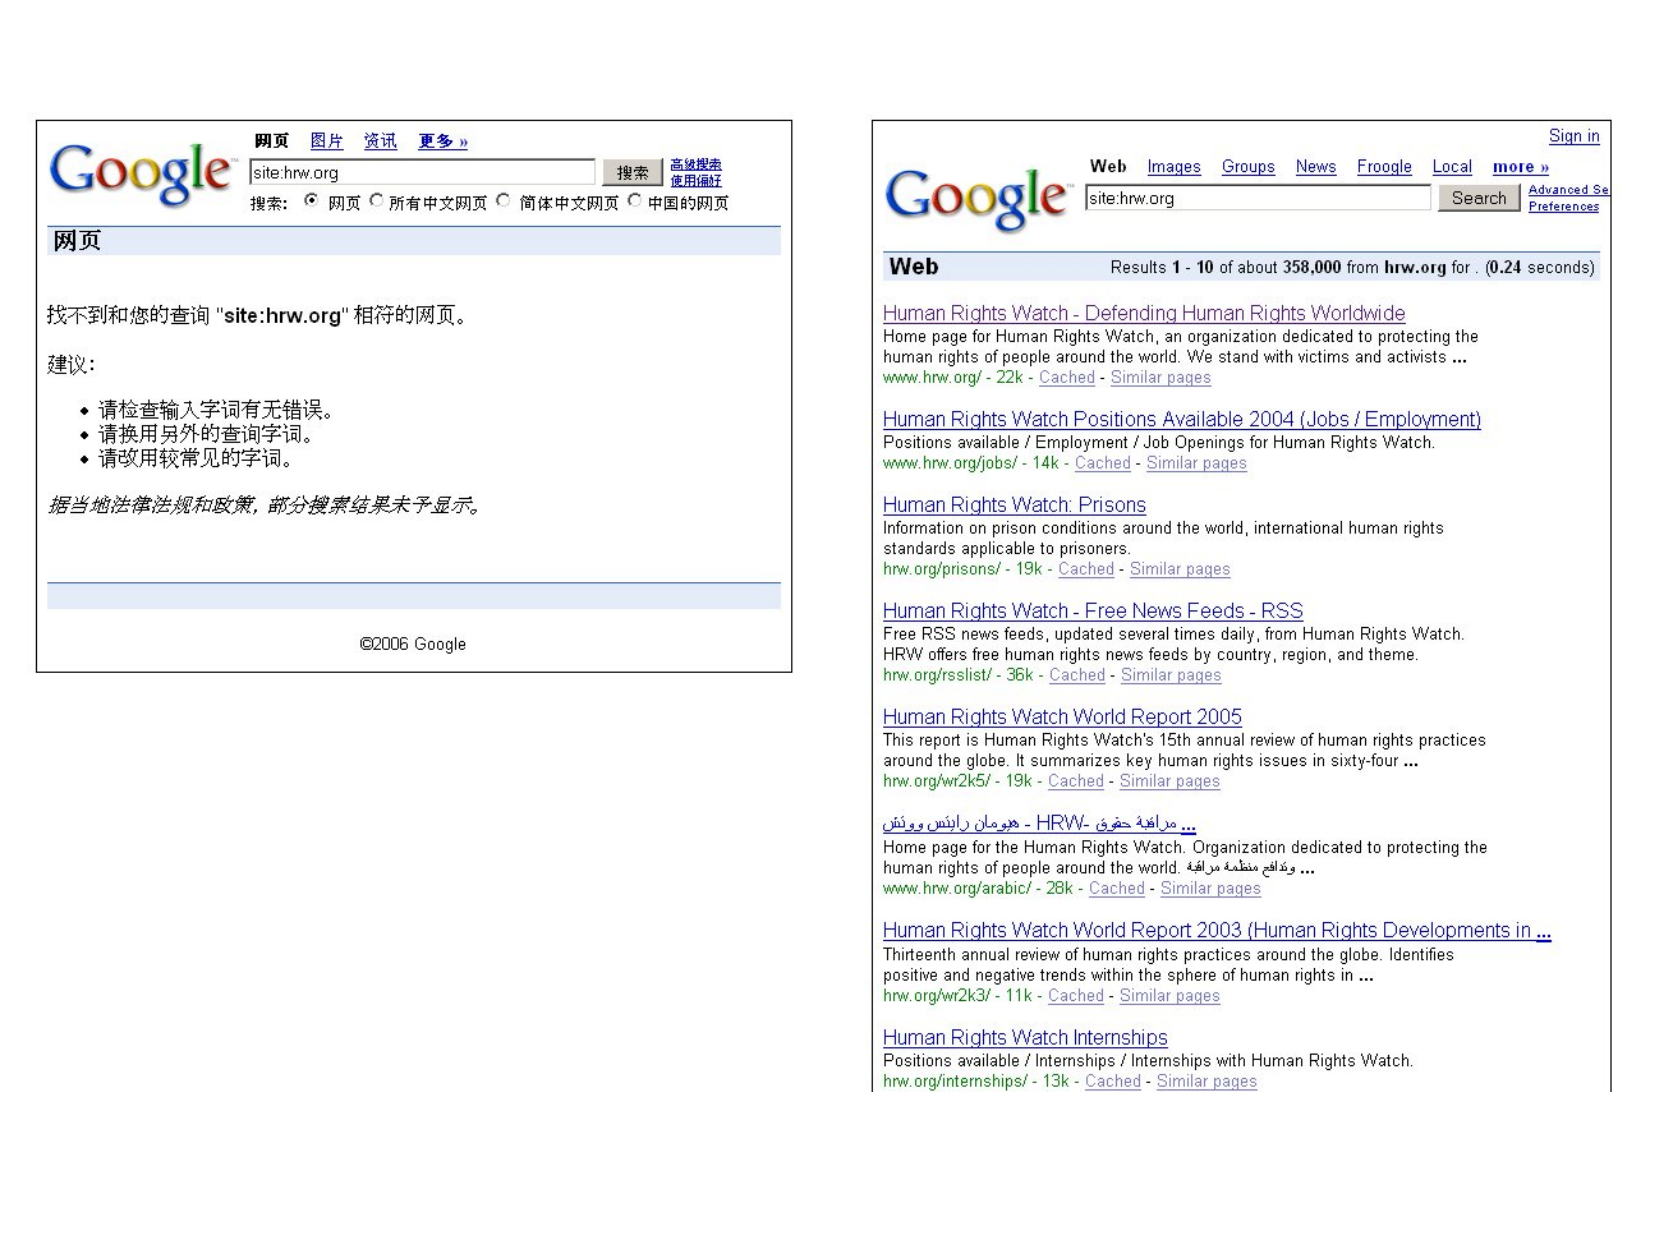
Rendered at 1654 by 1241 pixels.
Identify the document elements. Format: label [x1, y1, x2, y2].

picture [27, 102, 1622, 1092]
